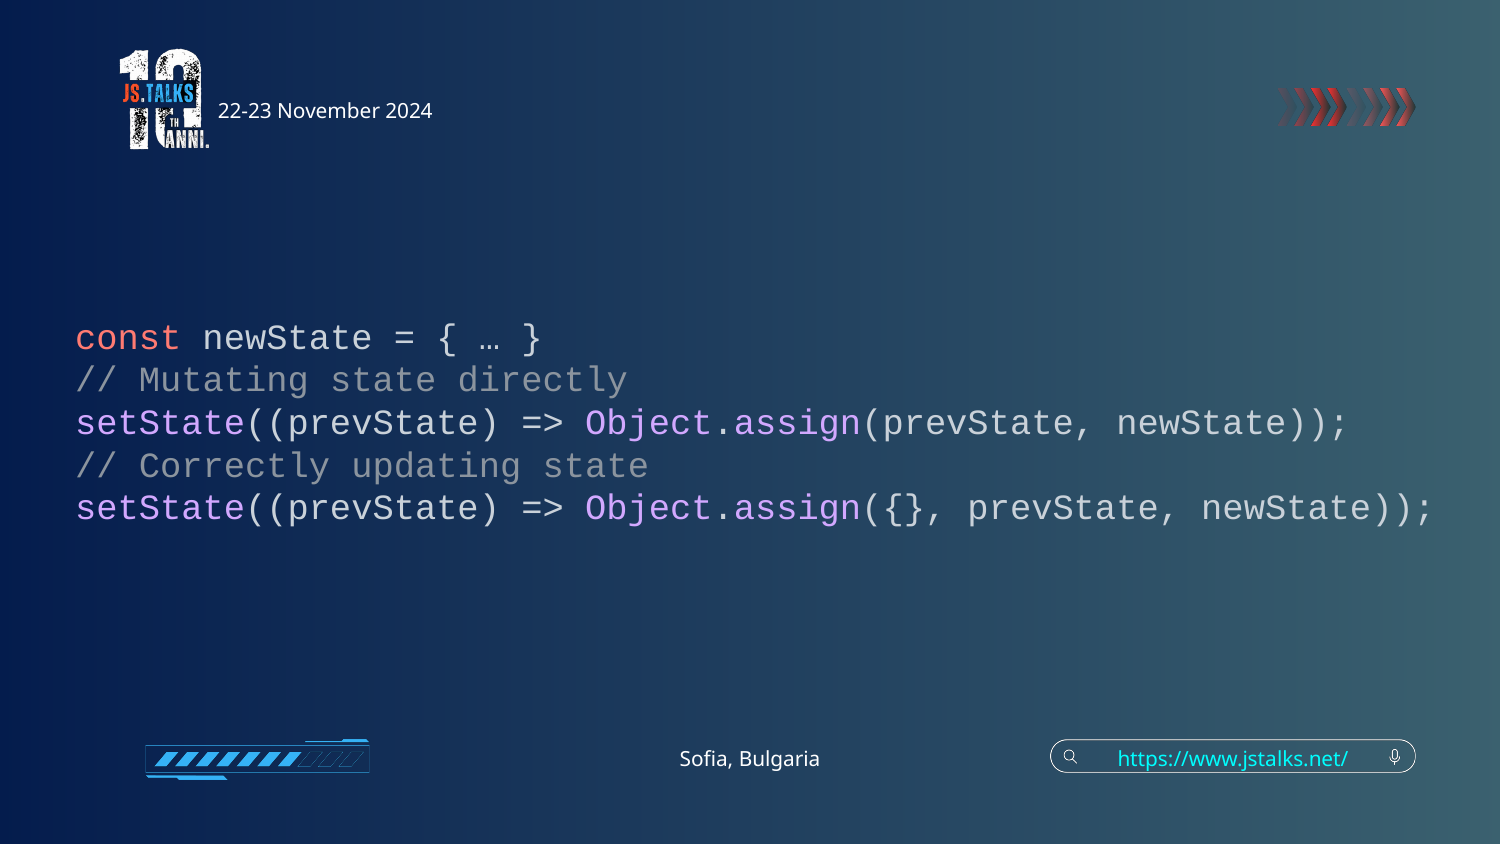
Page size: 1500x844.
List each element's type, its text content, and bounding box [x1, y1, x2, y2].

text_box Sofia, Bulgaria [654, 744, 846, 772]
text_box 22-23 November 2024 [217, 95, 507, 123]
text_box [145, 739, 370, 780]
text_box https://www.jstalks.net/ [1103, 744, 1362, 772]
text_box const newState = { … } // Mutating state directly setState((prevState) => Object.assign(prevState, newState)); // Correctly updating state setState((prevState) => Object.assign({}, prevState, newState)); [0, 313, 1500, 572]
text_box [65, 0, 258, 231]
text_box [1050, 739, 1416, 773]
text_box [1277, 88, 1416, 126]
